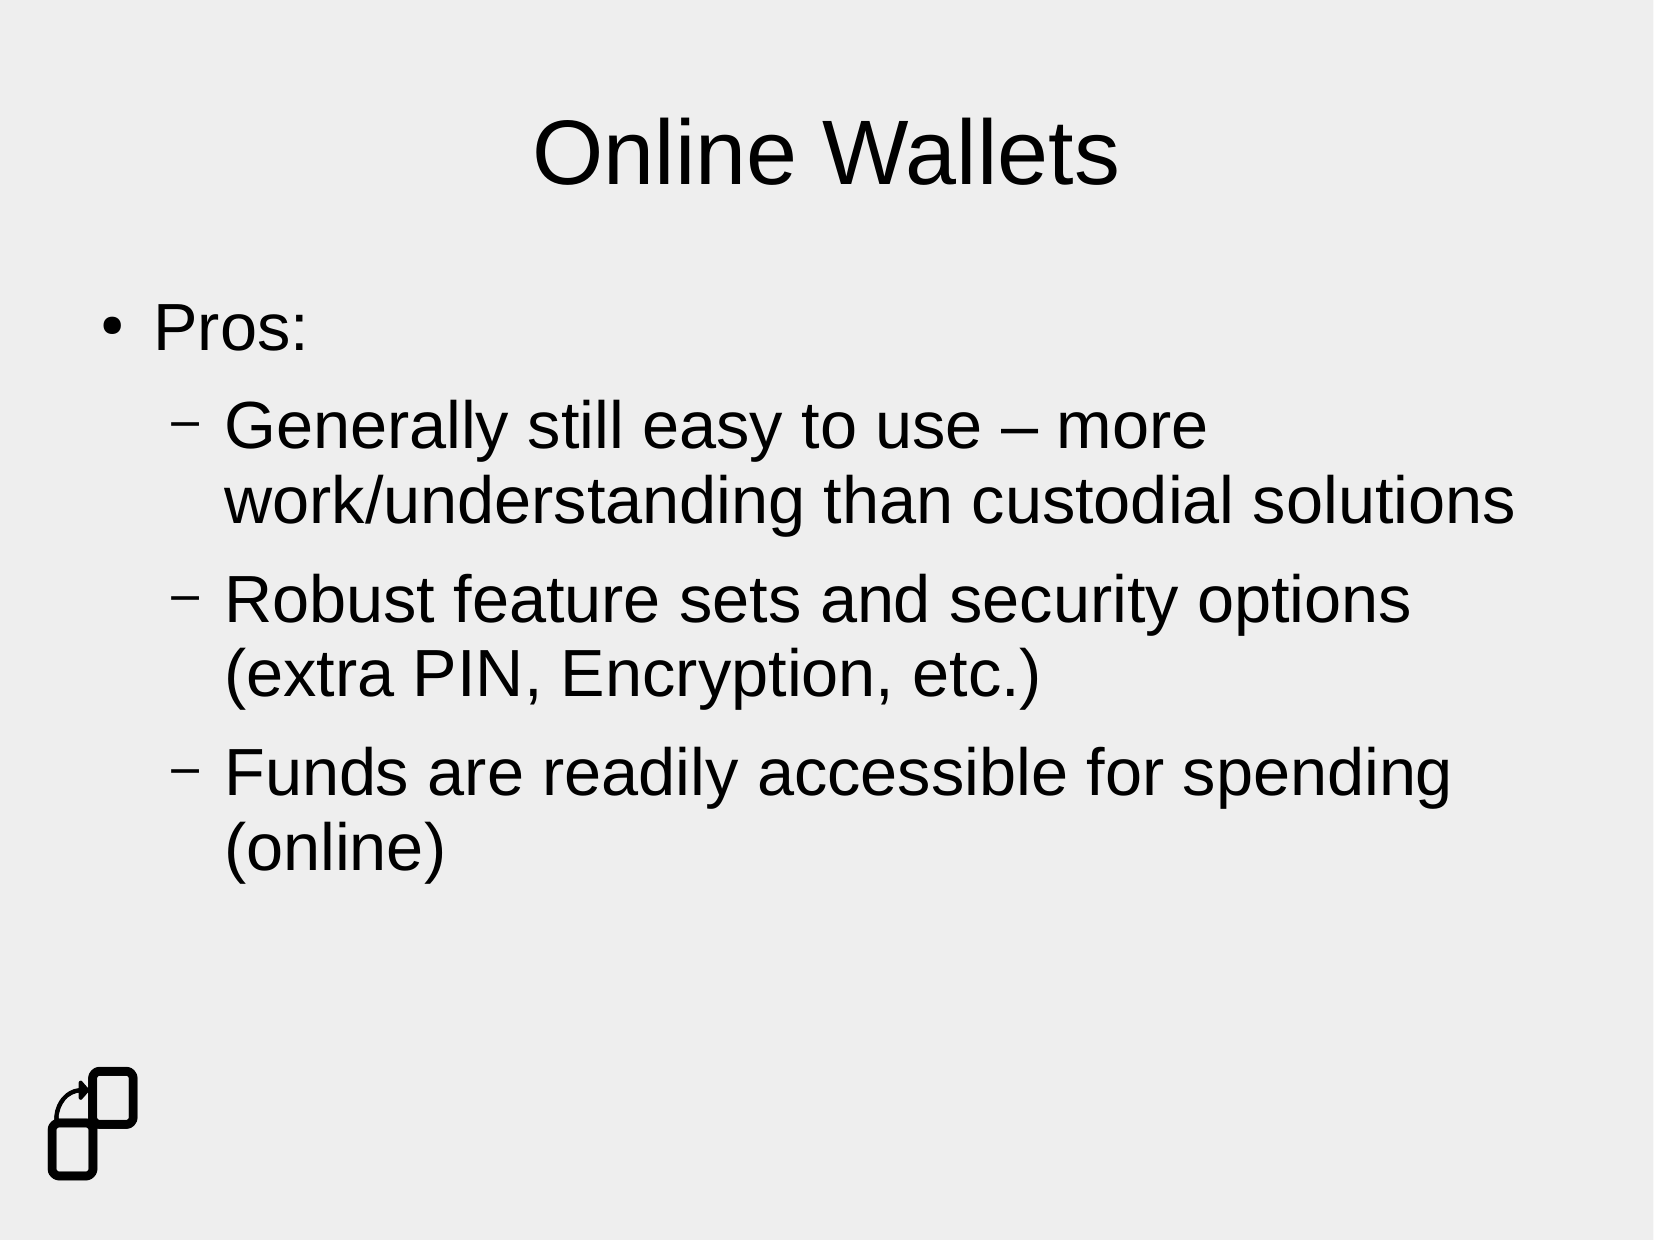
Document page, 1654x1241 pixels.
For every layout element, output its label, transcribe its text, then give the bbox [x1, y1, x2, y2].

list Pros: Generally still easy to use – more work/understanding than custodial solutions Robust feature sets and security options (extra PIN, Encryption, etc.) Funds are readily accessible for spending (online) [82, 290, 1571, 1010]
picture [30, 1062, 153, 1186]
title Online Wallets [82, 49, 1571, 257]
